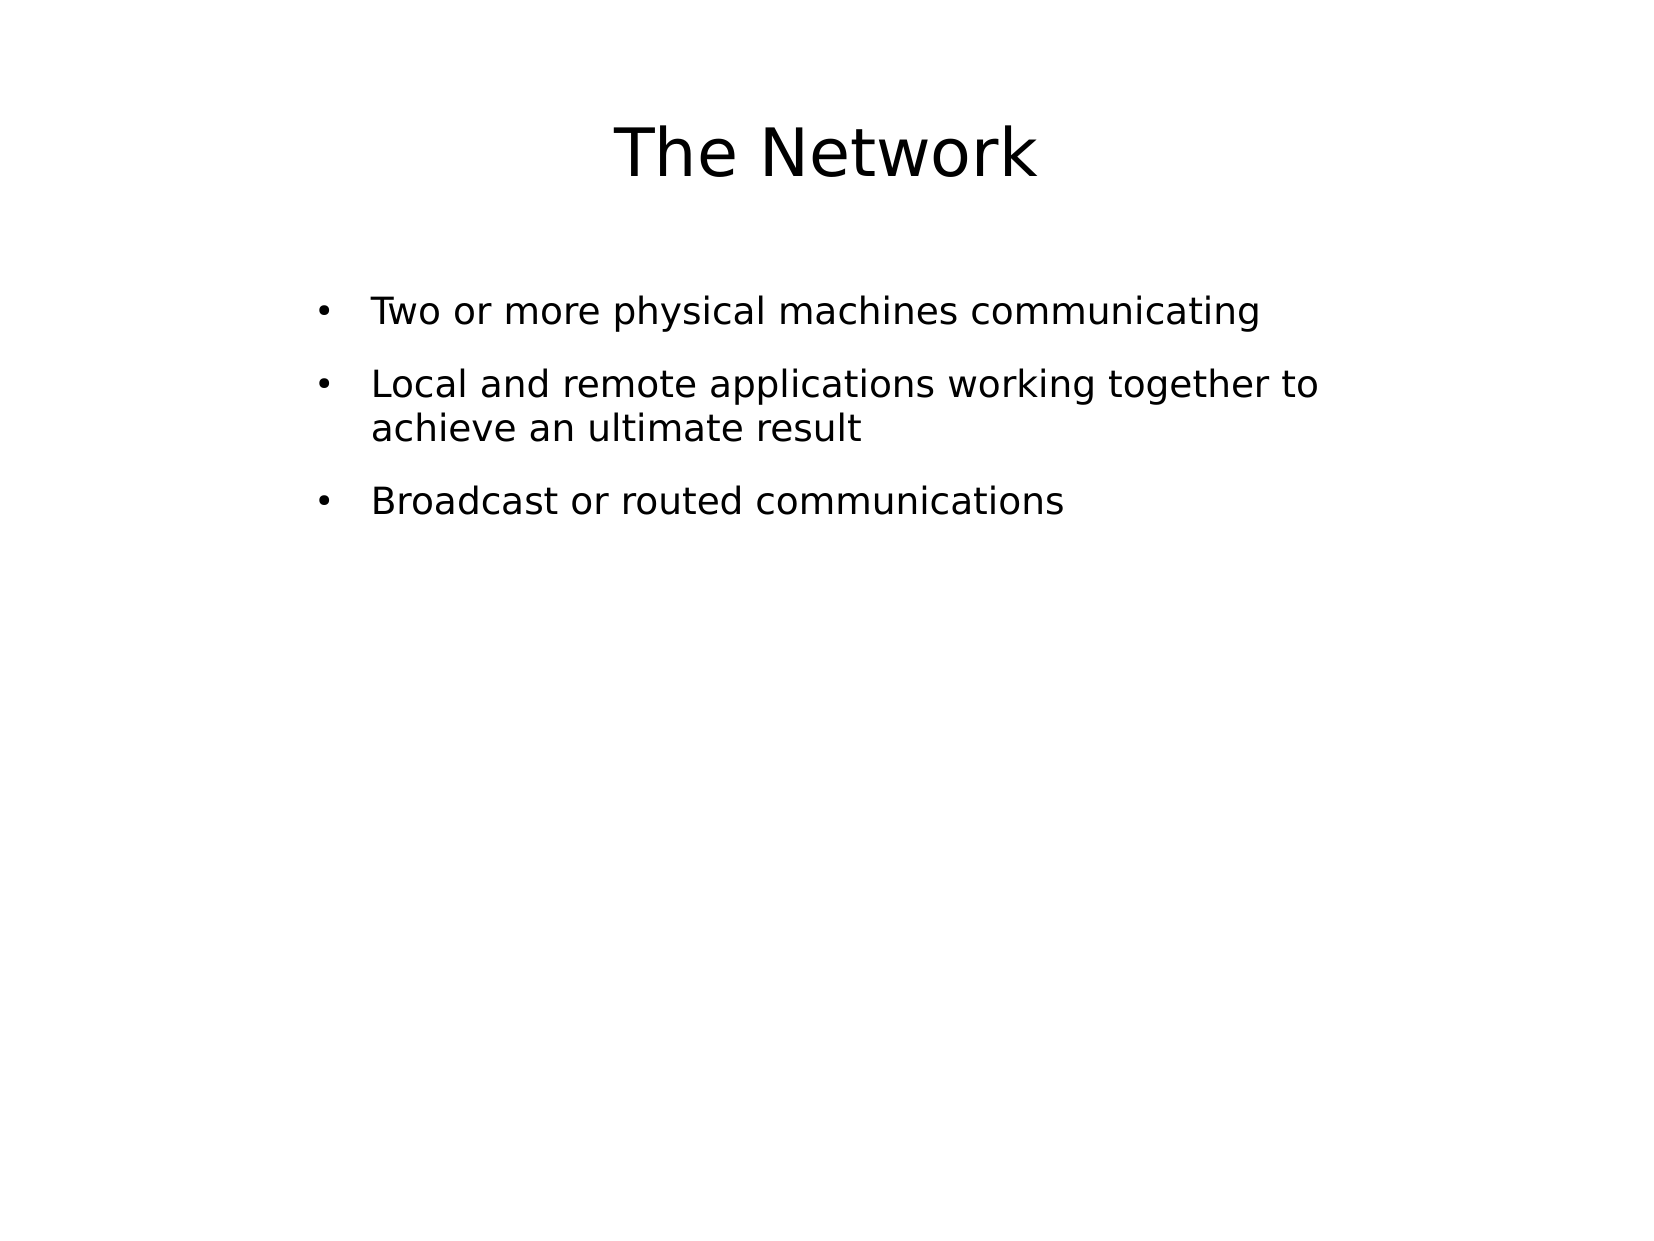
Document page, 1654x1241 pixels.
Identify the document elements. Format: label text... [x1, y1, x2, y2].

title The Network [82, 49, 1571, 257]
list Two or more physical machines communicating Local and remote applications working together to achieve an ultimate result Broadcast or routed communications [300, 290, 1351, 1201]
